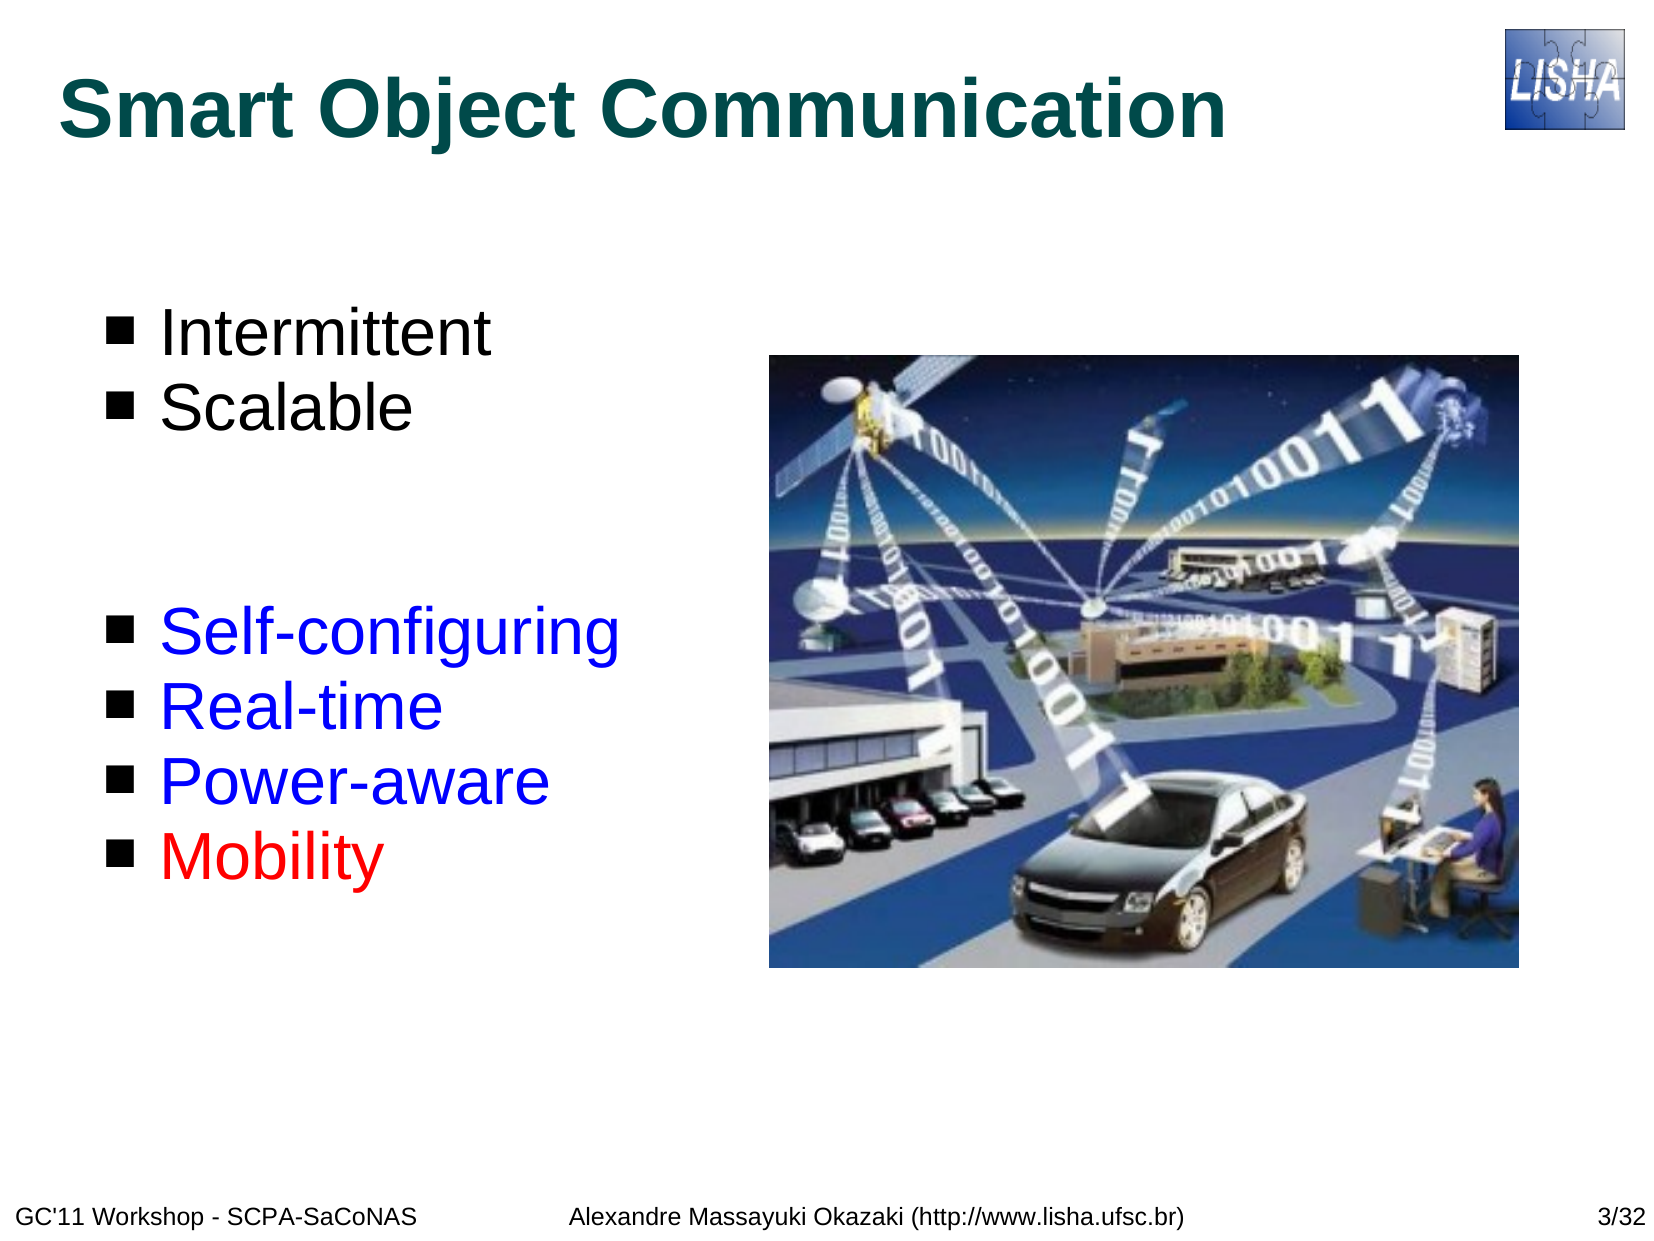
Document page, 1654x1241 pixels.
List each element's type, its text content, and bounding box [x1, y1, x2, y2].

title Smart Object Communication [58, 11, 1595, 219]
picture [769, 355, 1519, 968]
list Intermittent Scalable Self-configuring Real-time Power-aware Mobility [59, 295, 809, 1182]
picture [1595, 29, 1625, 130]
